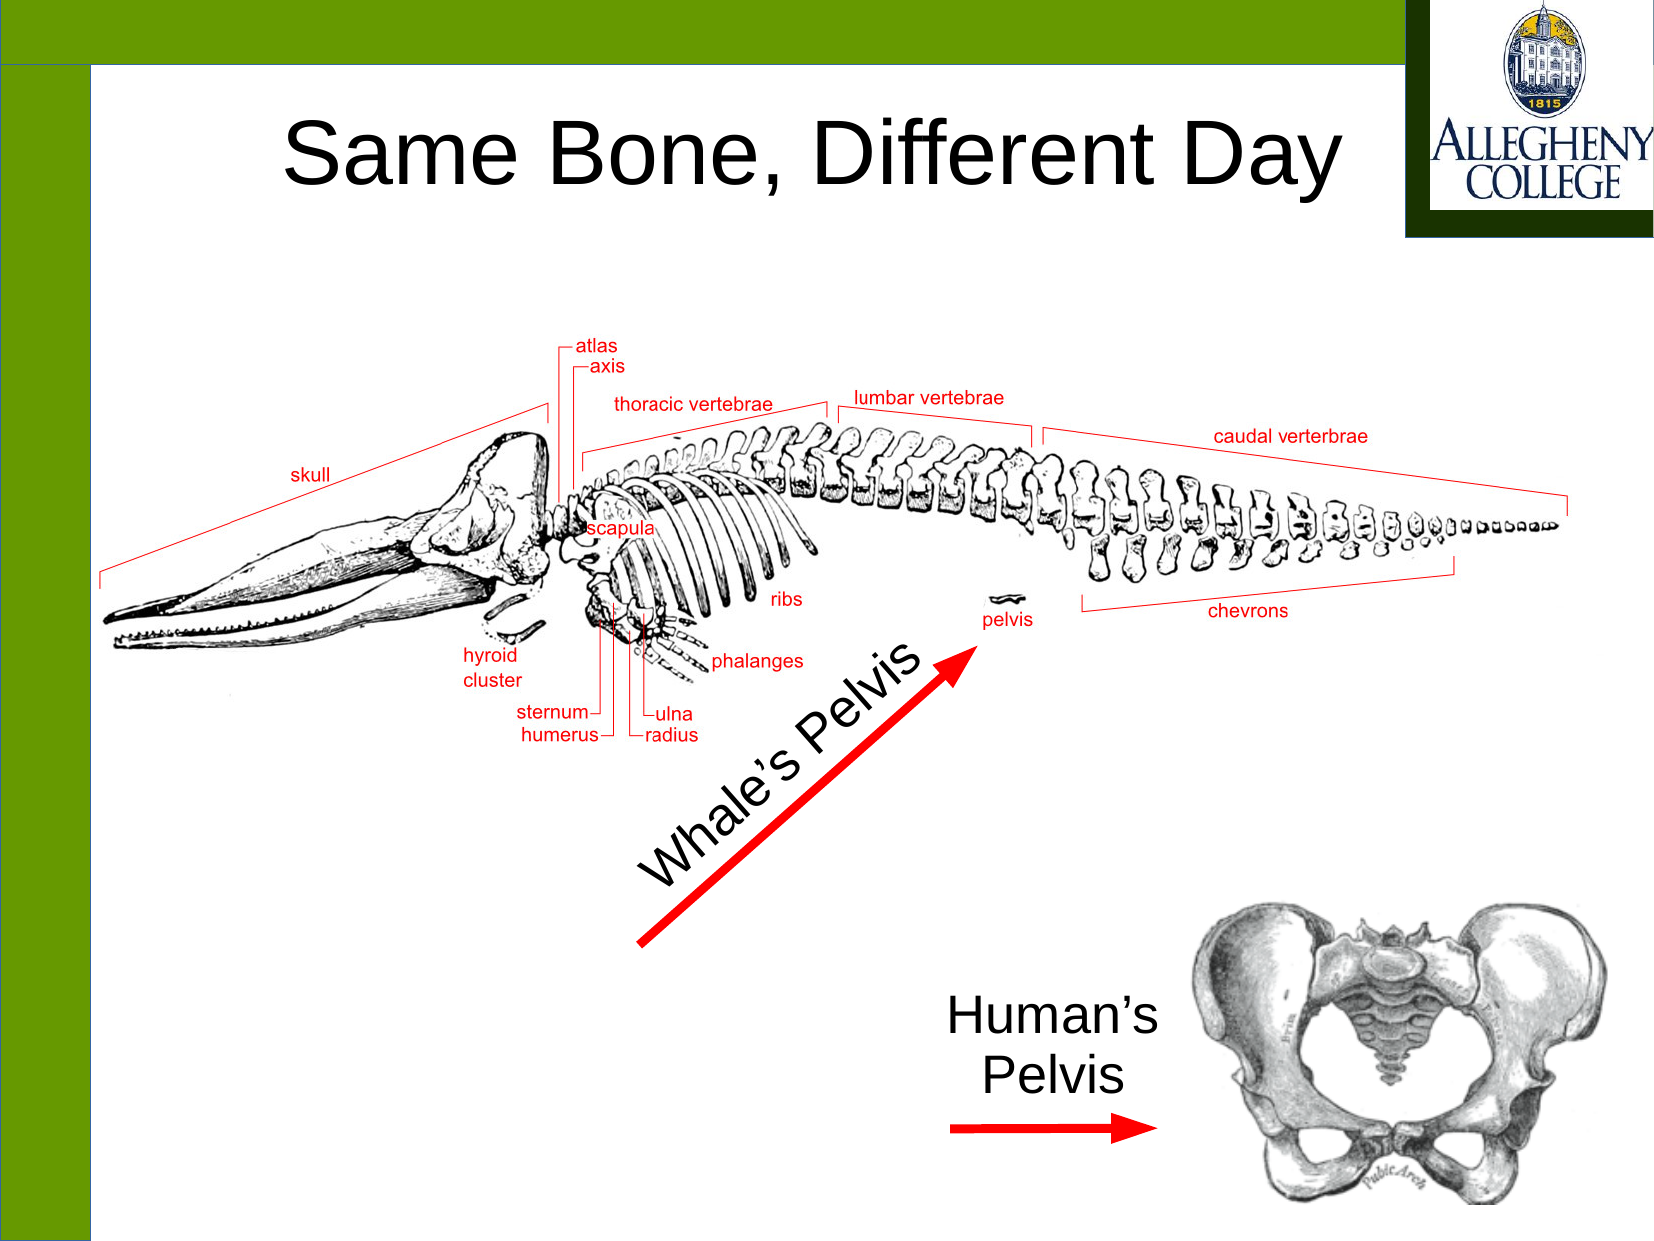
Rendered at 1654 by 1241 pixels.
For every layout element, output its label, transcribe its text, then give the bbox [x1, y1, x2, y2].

text_box [0, 0, 1654, 1241]
picture [91, 310, 1654, 766]
title Same Bone, Different Day [112, 65, 1515, 257]
picture [1430, 0, 1654, 210]
picture [1184, 899, 1613, 1205]
